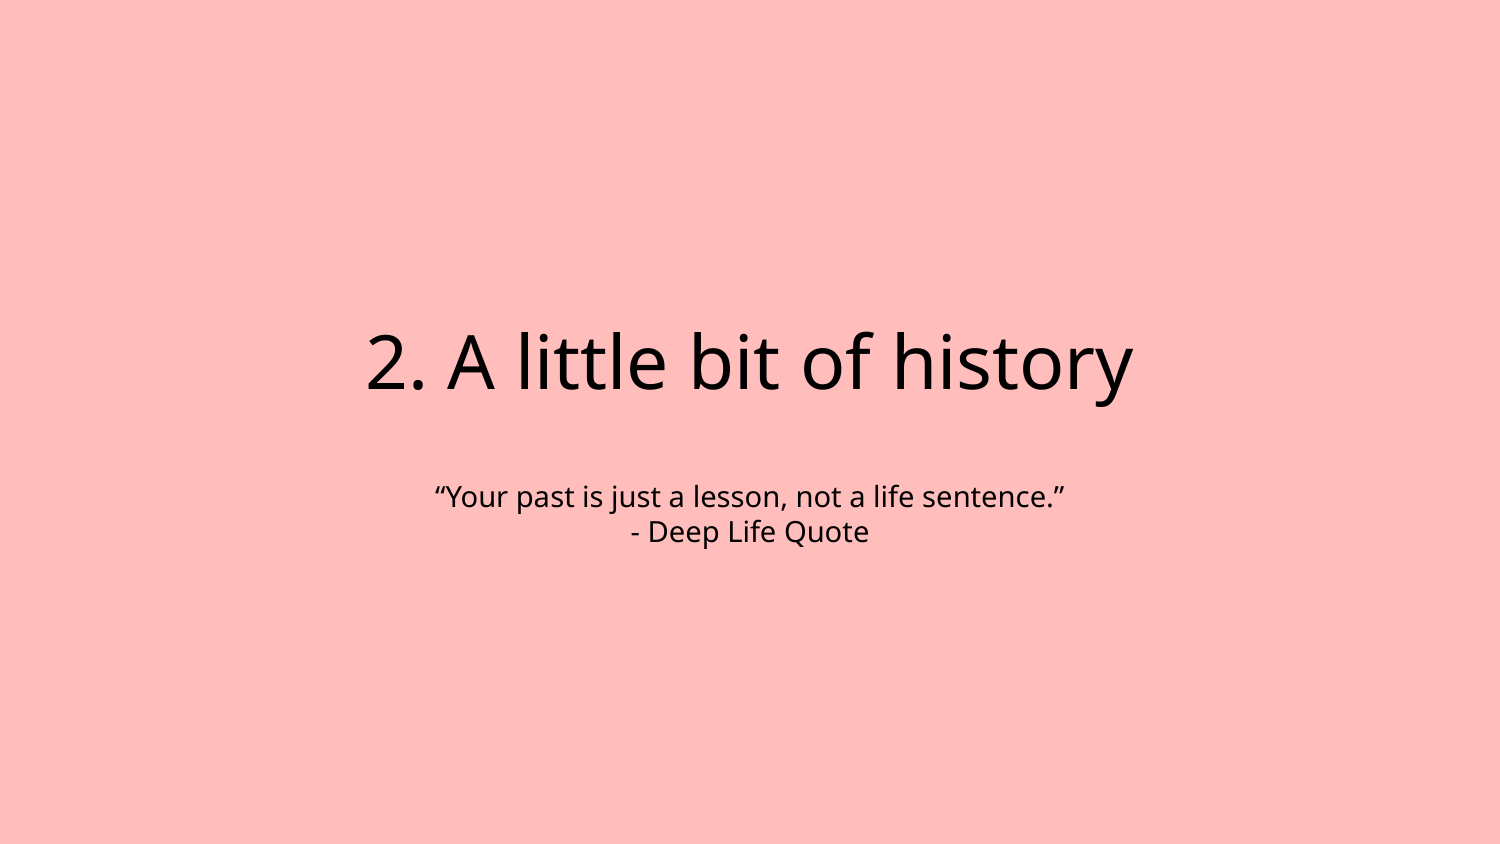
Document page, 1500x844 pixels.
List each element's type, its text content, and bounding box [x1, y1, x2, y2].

subtitle “Your past is just a lesson, not a life sentence.” - Deep Life Quote [266, 478, 1234, 592]
title 2. A little bit of history [249, 325, 1251, 394]
